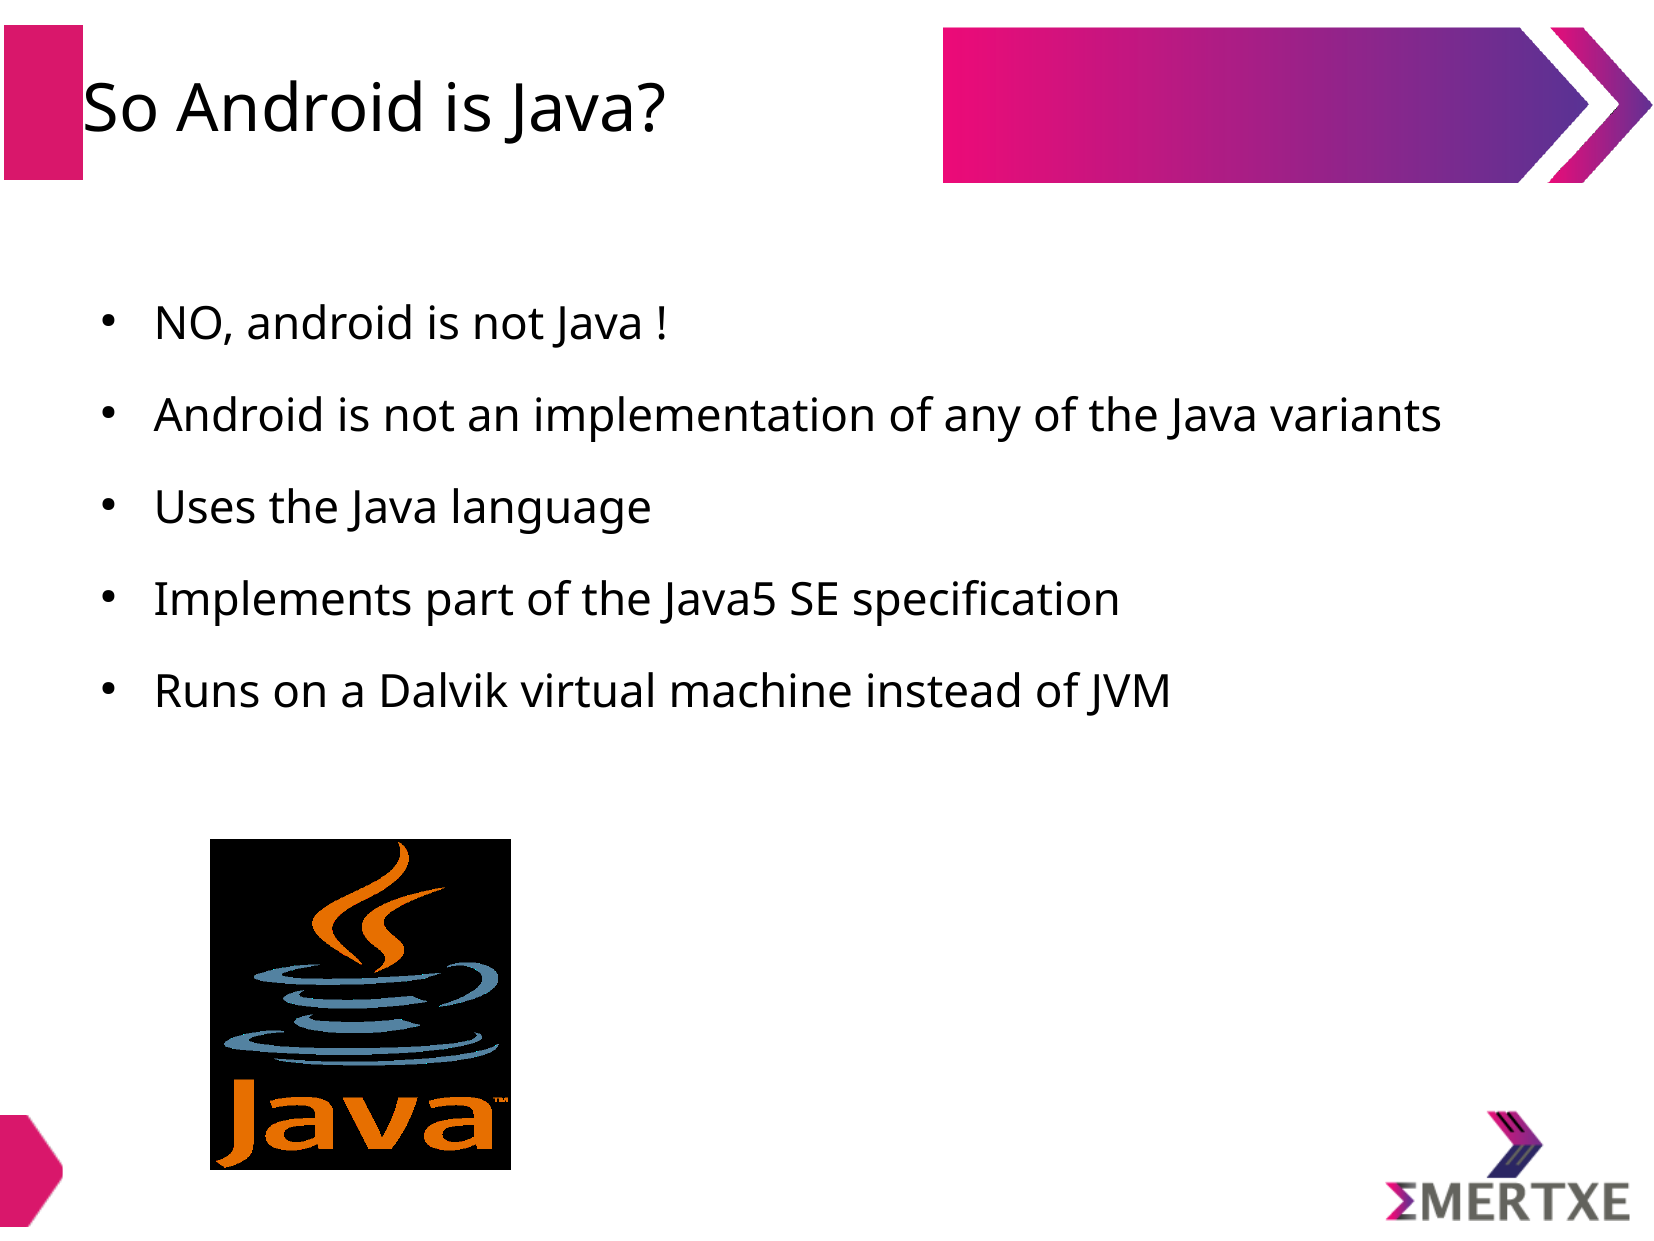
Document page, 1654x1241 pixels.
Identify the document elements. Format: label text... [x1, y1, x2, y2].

list NO, android is not Java ! Android is not an implementation of any of the Java variants Uses the Java language Implements part of the Java5 SE specification Runs on a Dalvik virtual machine instead of JVM [82, 290, 1486, 811]
picture [1571, 27, 1653, 183]
picture [1385, 1107, 1631, 1221]
picture [210, 839, 511, 1171]
title So Android is Java? [82, 2, 1571, 210]
